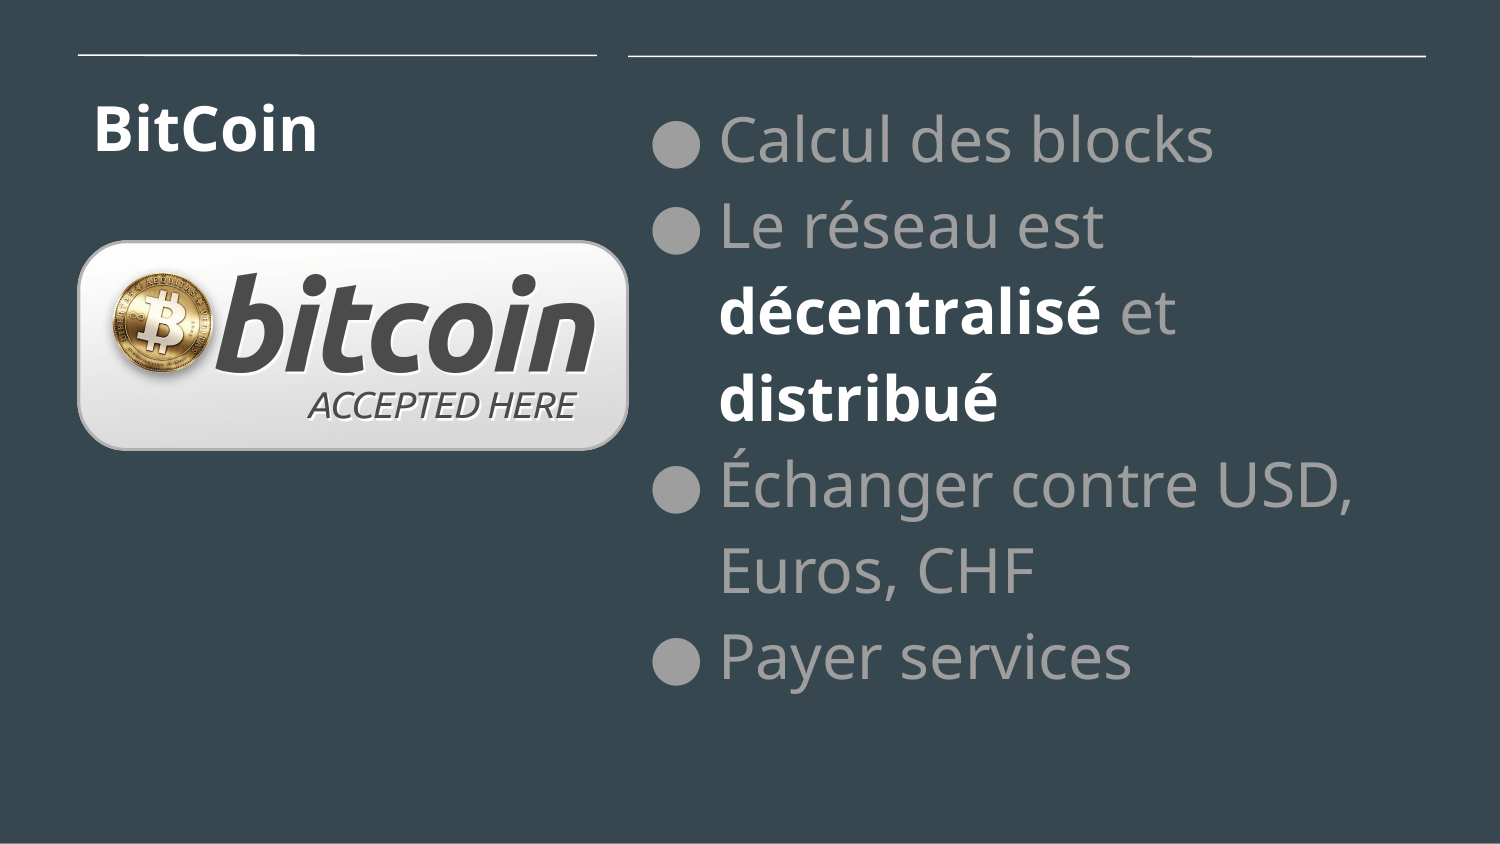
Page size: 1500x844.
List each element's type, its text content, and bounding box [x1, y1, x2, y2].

picture [77, 240, 629, 451]
list Calcul des blocks Le réseau est décentralisé et distribué Échanger contre USD, Euros, CHF Payer services [628, 73, 1426, 749]
title BitCoin [77, 73, 597, 240]
